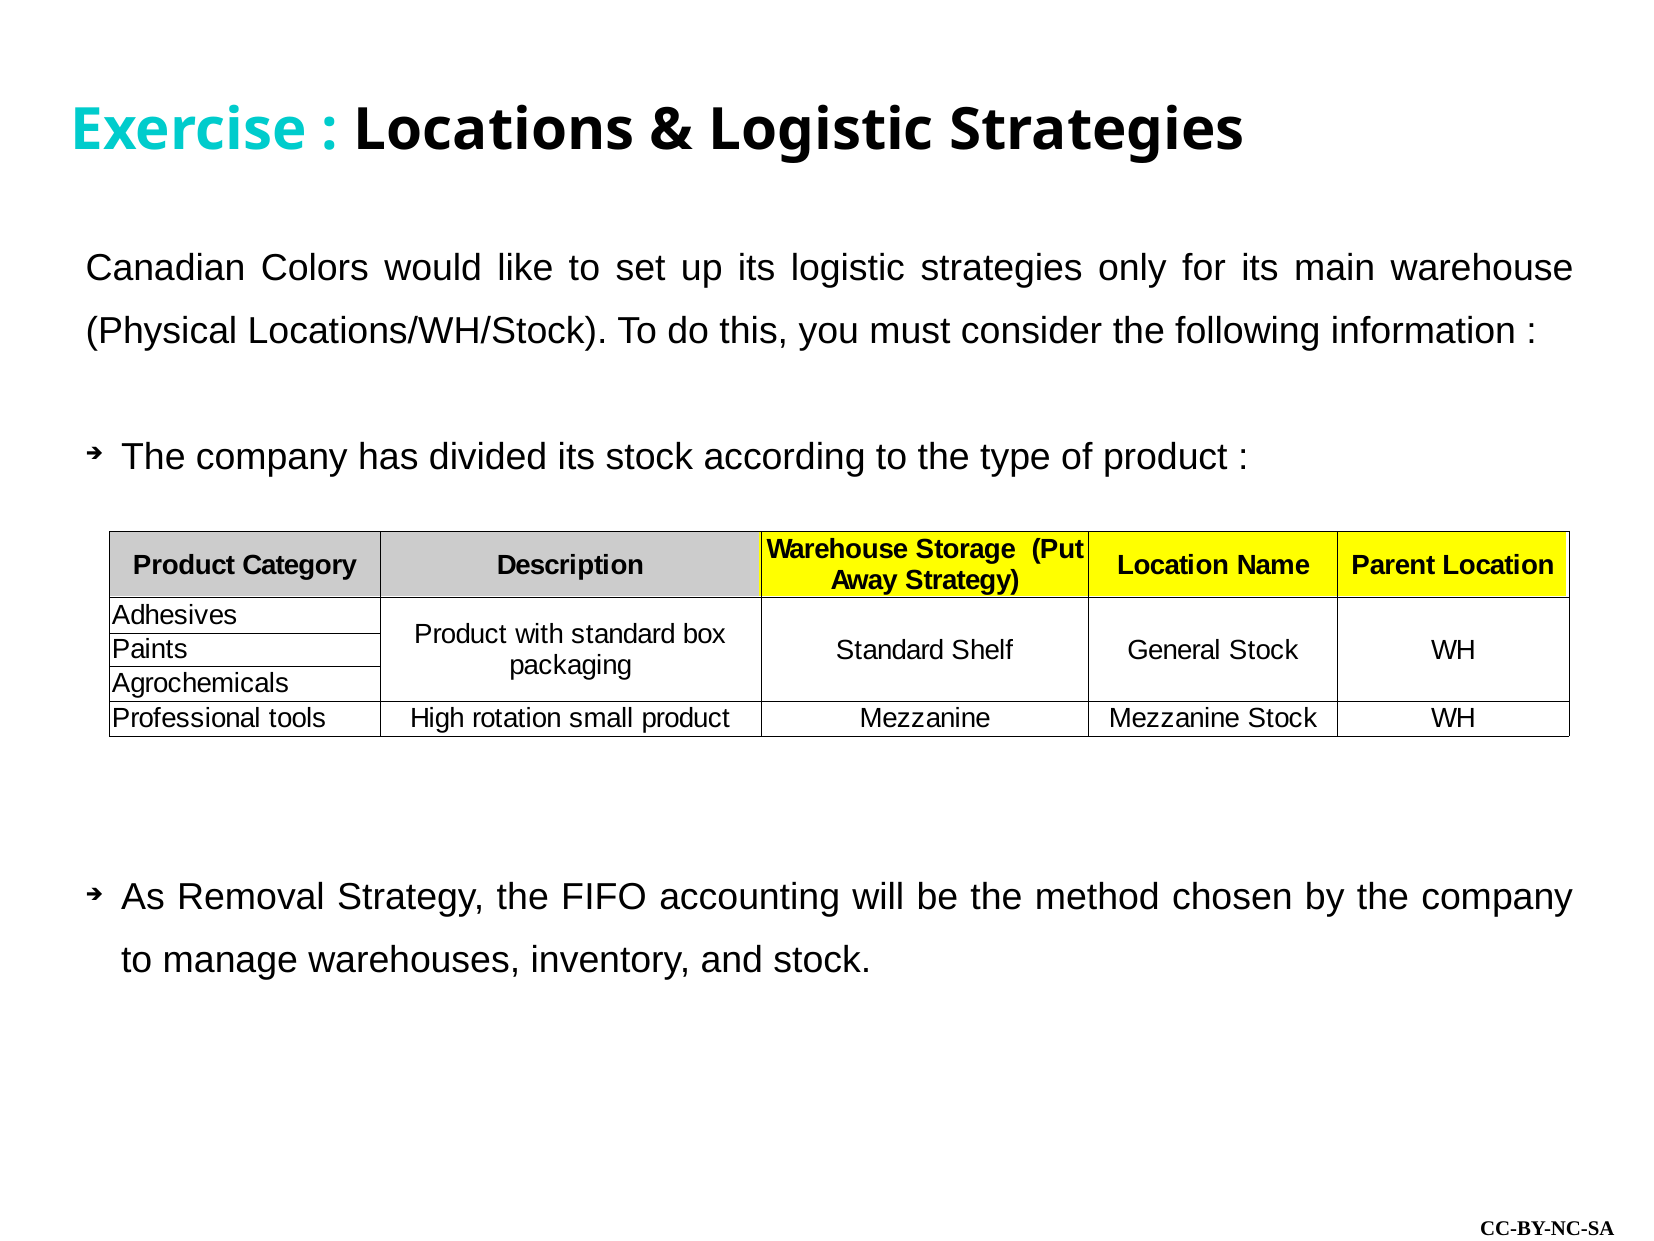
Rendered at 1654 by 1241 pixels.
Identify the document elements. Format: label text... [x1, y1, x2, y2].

picture [109, 531, 1571, 740]
text_box Canadian Colors would like to set up its logistic strategies only for its main warehouse (Physical Locations/WH/Stock). To do this, you must consider the following information : The company has divided its stock according to the type of product : As Removal Strategy, the FIFO accounting will be the method chosen by the company to manage warehouses, inventory, and stock. [70, 217, 1589, 1157]
title Exercise : Locations & Logistic Strategies [70, 23, 1560, 217]
